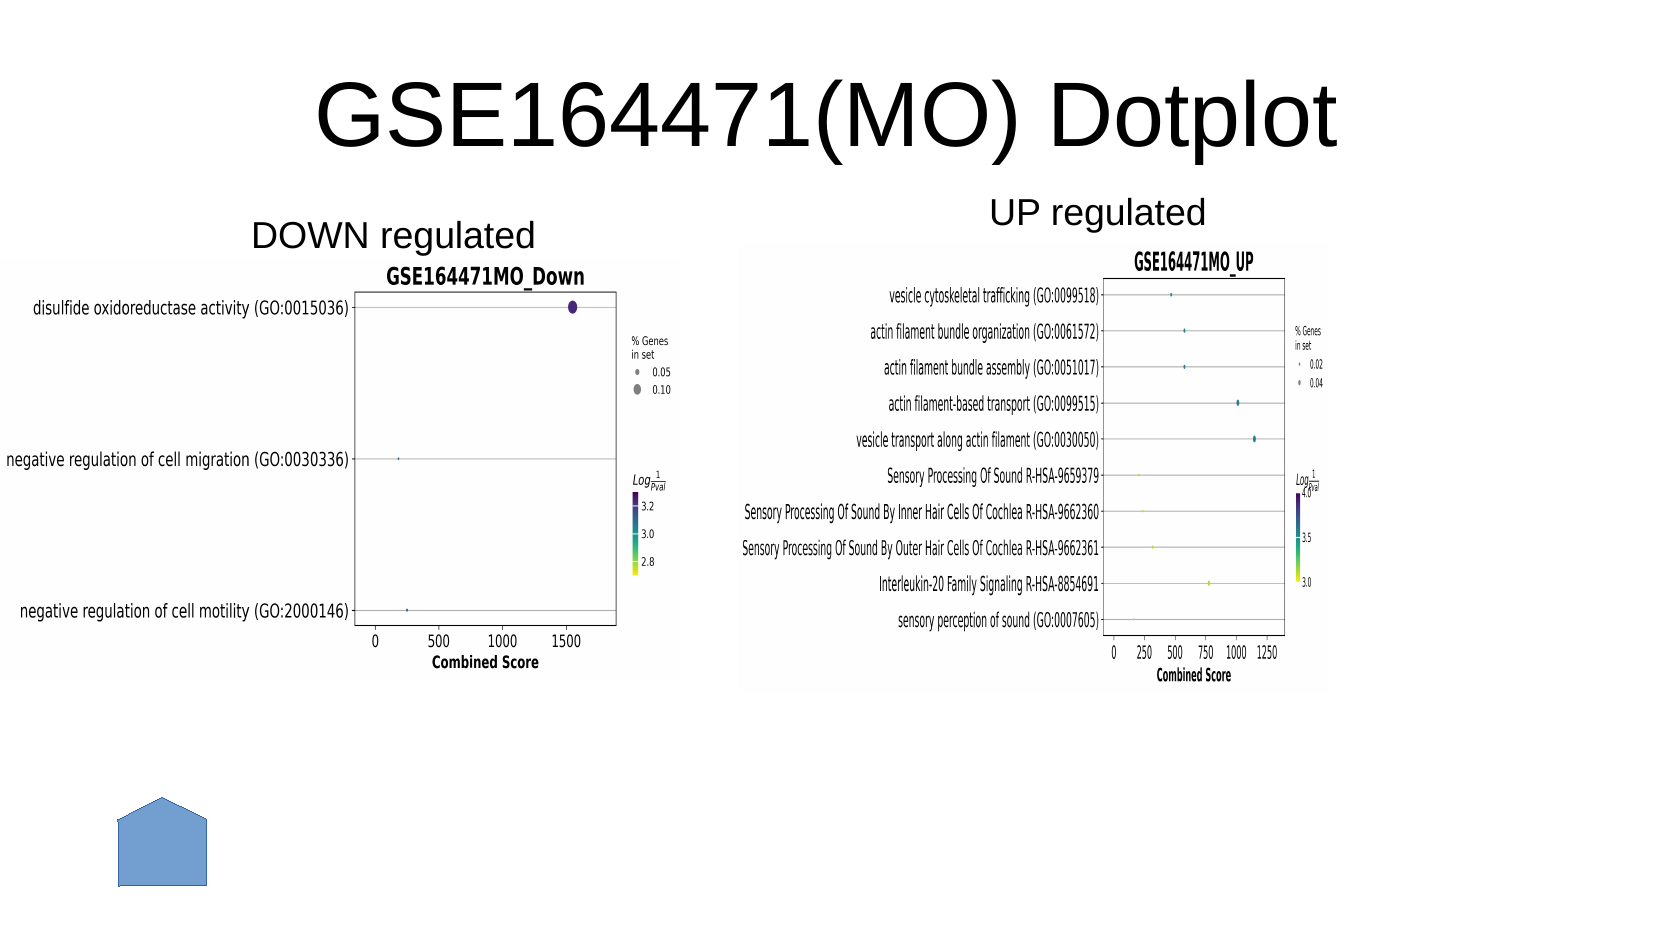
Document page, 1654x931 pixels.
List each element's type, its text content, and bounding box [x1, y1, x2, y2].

text_box UP regulated [974, 183, 1329, 242]
text_box [117, 797, 207, 887]
picture [0, 258, 680, 680]
picture [738, 242, 1329, 694]
text_box DOWN regulated [236, 206, 591, 306]
title GSE164471(MO) Dotplot [82, 37, 1571, 193]
